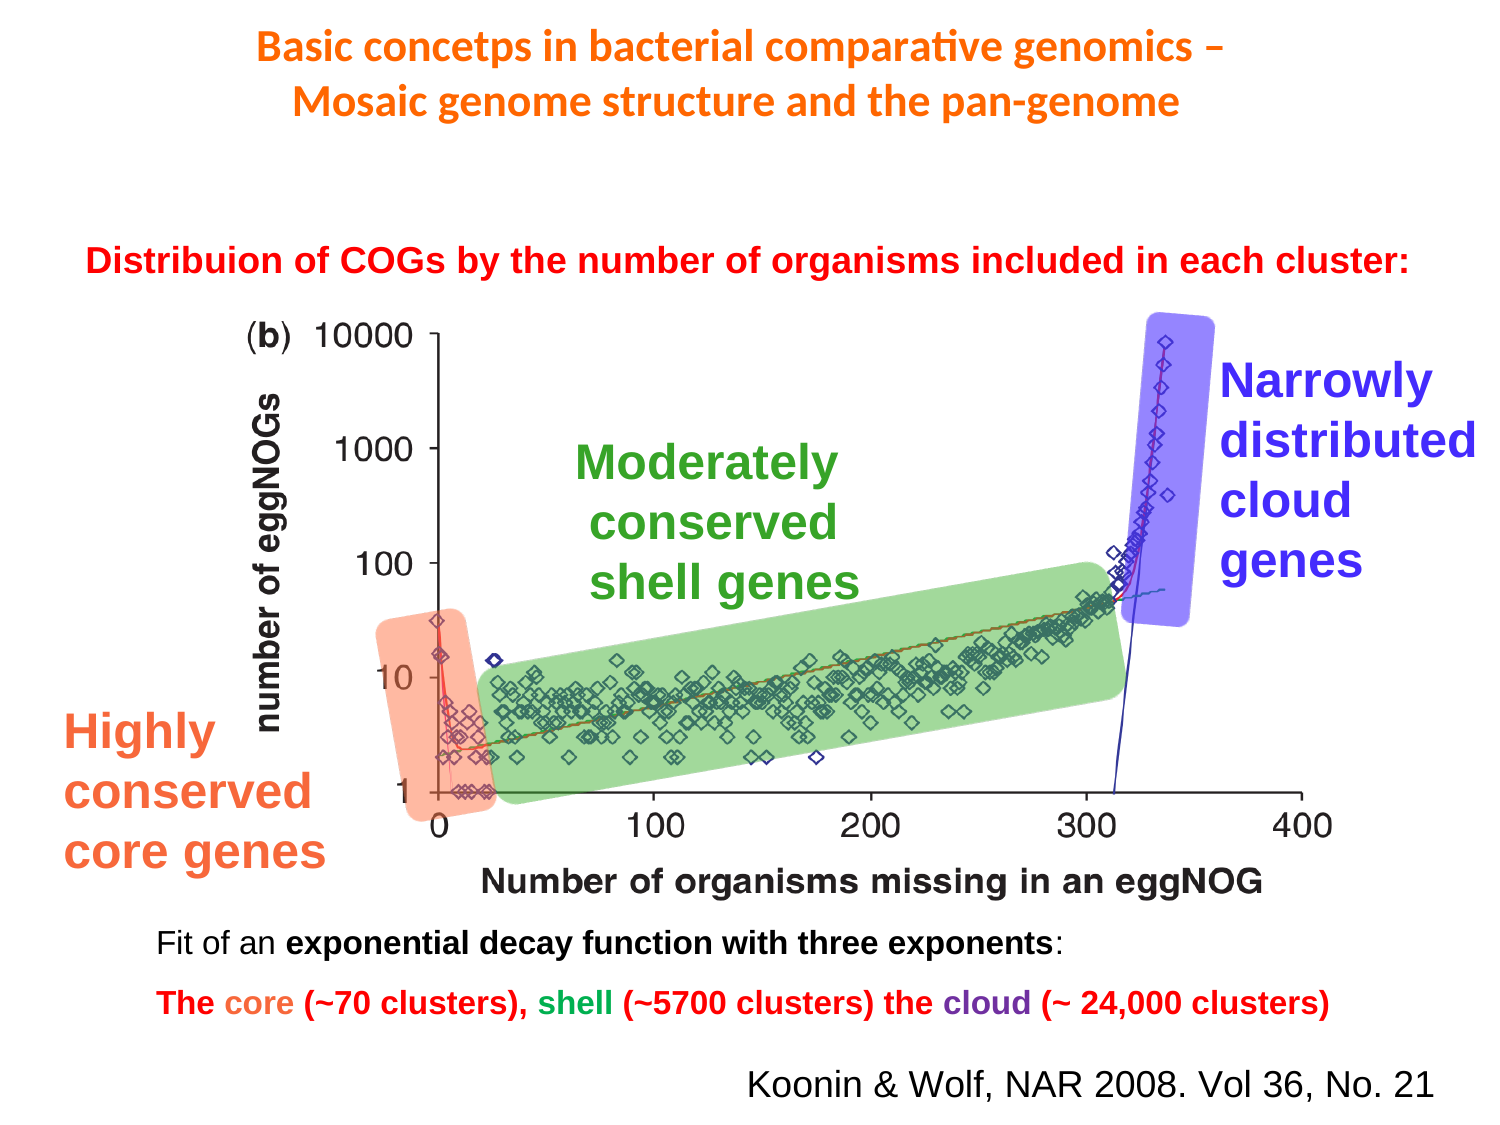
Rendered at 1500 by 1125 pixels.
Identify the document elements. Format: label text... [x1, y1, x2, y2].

text_box Distribuion of COGs by the number of organisms included in each cluster: [70, 206, 1500, 289]
text_box Narrowly distributed cloud genes [1204, 340, 1494, 596]
text_box Fit of an exponential decay function with three exponents: The core (~70 clusters), shell (~5700 clusters) the cloud (~ 24,000 clusters) [141, 893, 1346, 1089]
text_box Highly conserved core genes [48, 691, 343, 887]
picture [234, 304, 1348, 913]
text_box Basic concetps in bacterial comparative genomics – Mosaic genome structure and the pan-genome [17, 7, 1465, 133]
text_box Koonin & Wolf, NAR 2008. Vol 36, No. 21 [731, 1052, 1451, 1113]
text_box Moderately conserved shell genes [559, 421, 877, 617]
